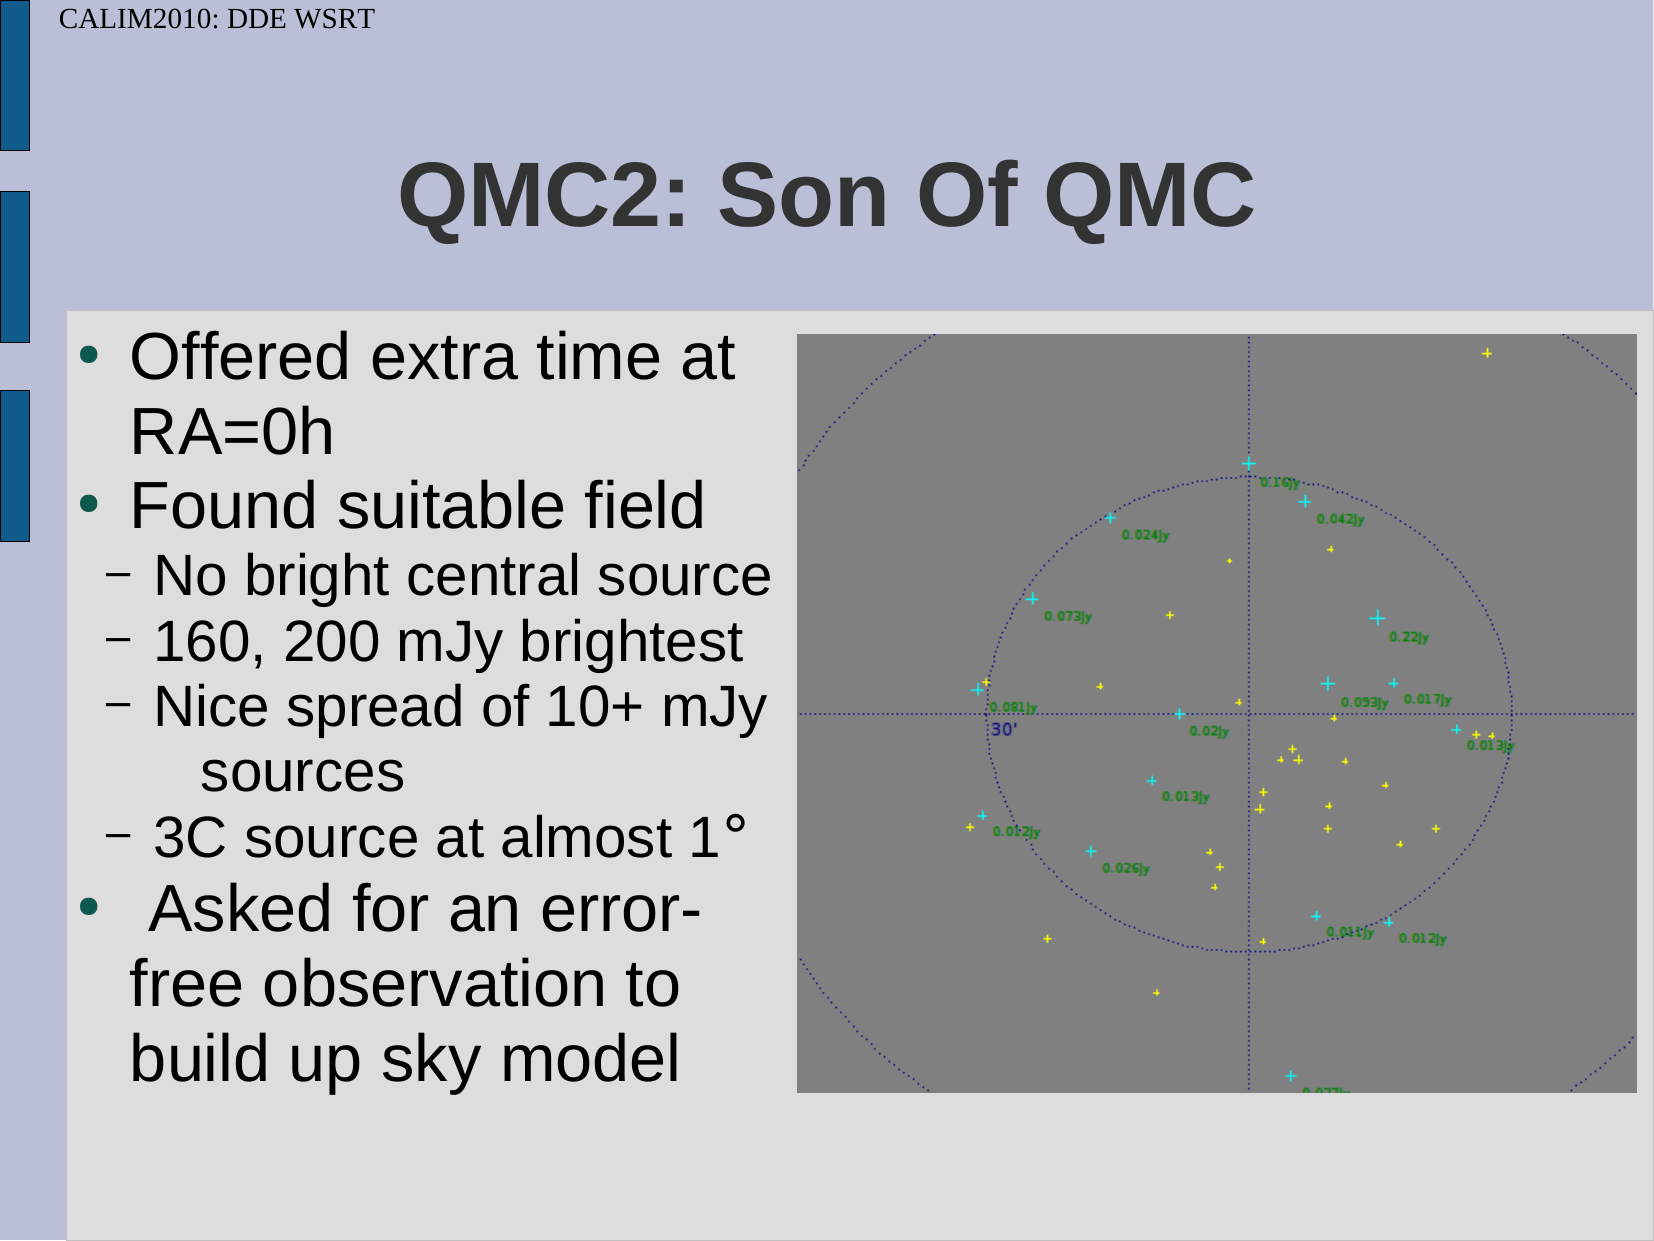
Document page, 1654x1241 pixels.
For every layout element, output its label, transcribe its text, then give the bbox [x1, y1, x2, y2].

list Offered extra time at RA=0h Found suitable field No bright central source 160, 200 mJy brightest Nice spread of 10+ mJy sources 3C source at almost 1° Asked for an error-free observation to build up sky model [59, 318, 798, 1146]
picture [797, 334, 1637, 1093]
title QMC2: Son Of QMC [121, 91, 1534, 299]
